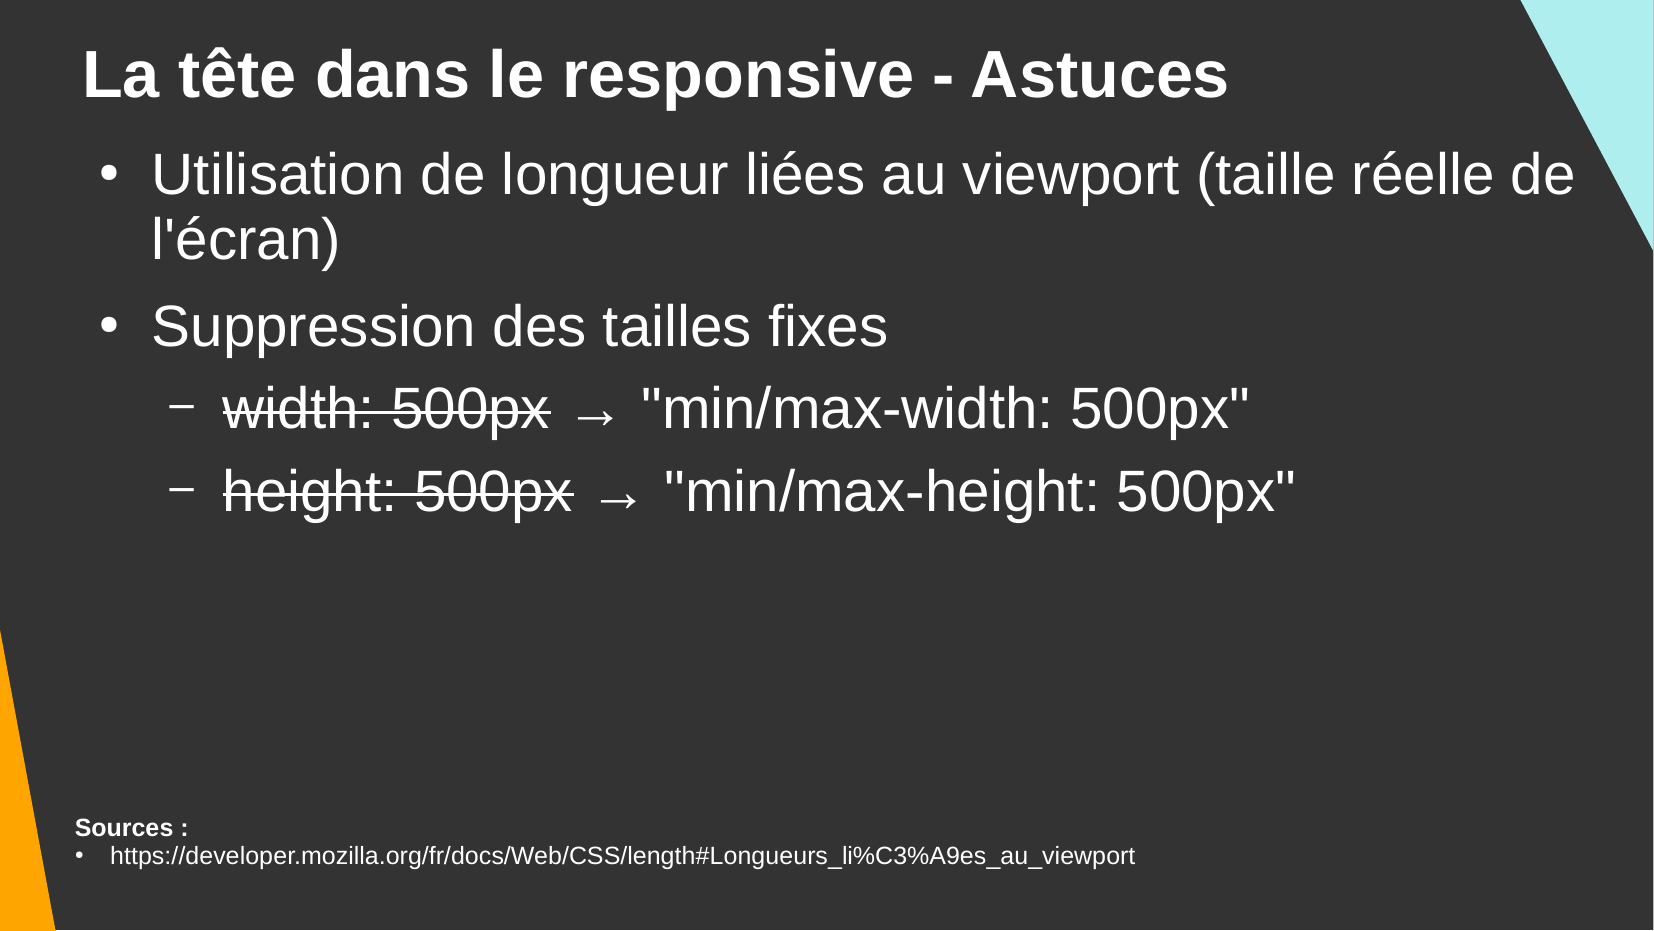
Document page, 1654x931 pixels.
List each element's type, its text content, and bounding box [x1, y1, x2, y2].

text_box Sources : https://developer.mozilla.org/fr/docs/Web/CSS/length#Longueurs_li%C3%A9es_au_viewport [60, 806, 1546, 931]
list Utilisation de longueur liées au viewport (taille réelle de l'écran) Suppression des tailles fixes width: 500px → "min/max-width: 500px" height: 500px → "min/max-height: 500px" [80, 141, 1605, 768]
text_box [1520, 0, 1654, 253]
title La tête dans le responsive - Astuces [82, 37, 1571, 112]
text_box [0, 629, 56, 931]
